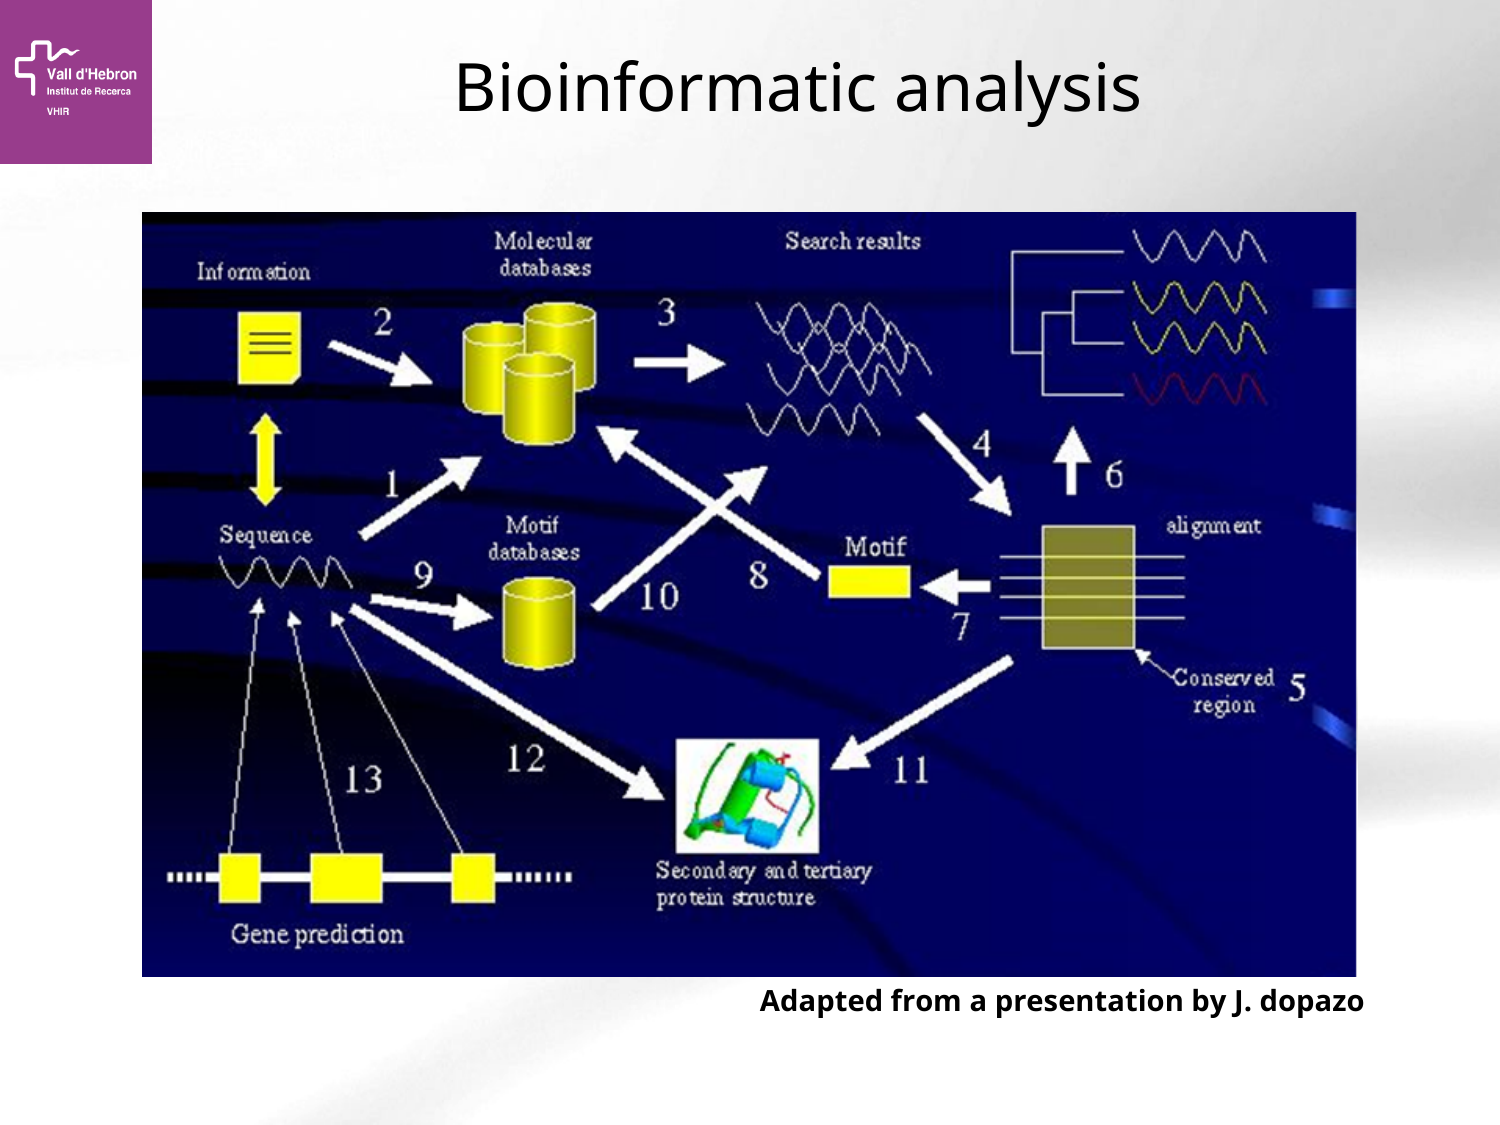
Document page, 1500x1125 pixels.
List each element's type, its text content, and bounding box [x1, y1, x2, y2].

text_box Adapted from a presentation by J. dopazo [745, 974, 1381, 1026]
text_box Bioinformatic analysis [165, 37, 1450, 168]
picture [0, 0, 1500, 1125]
